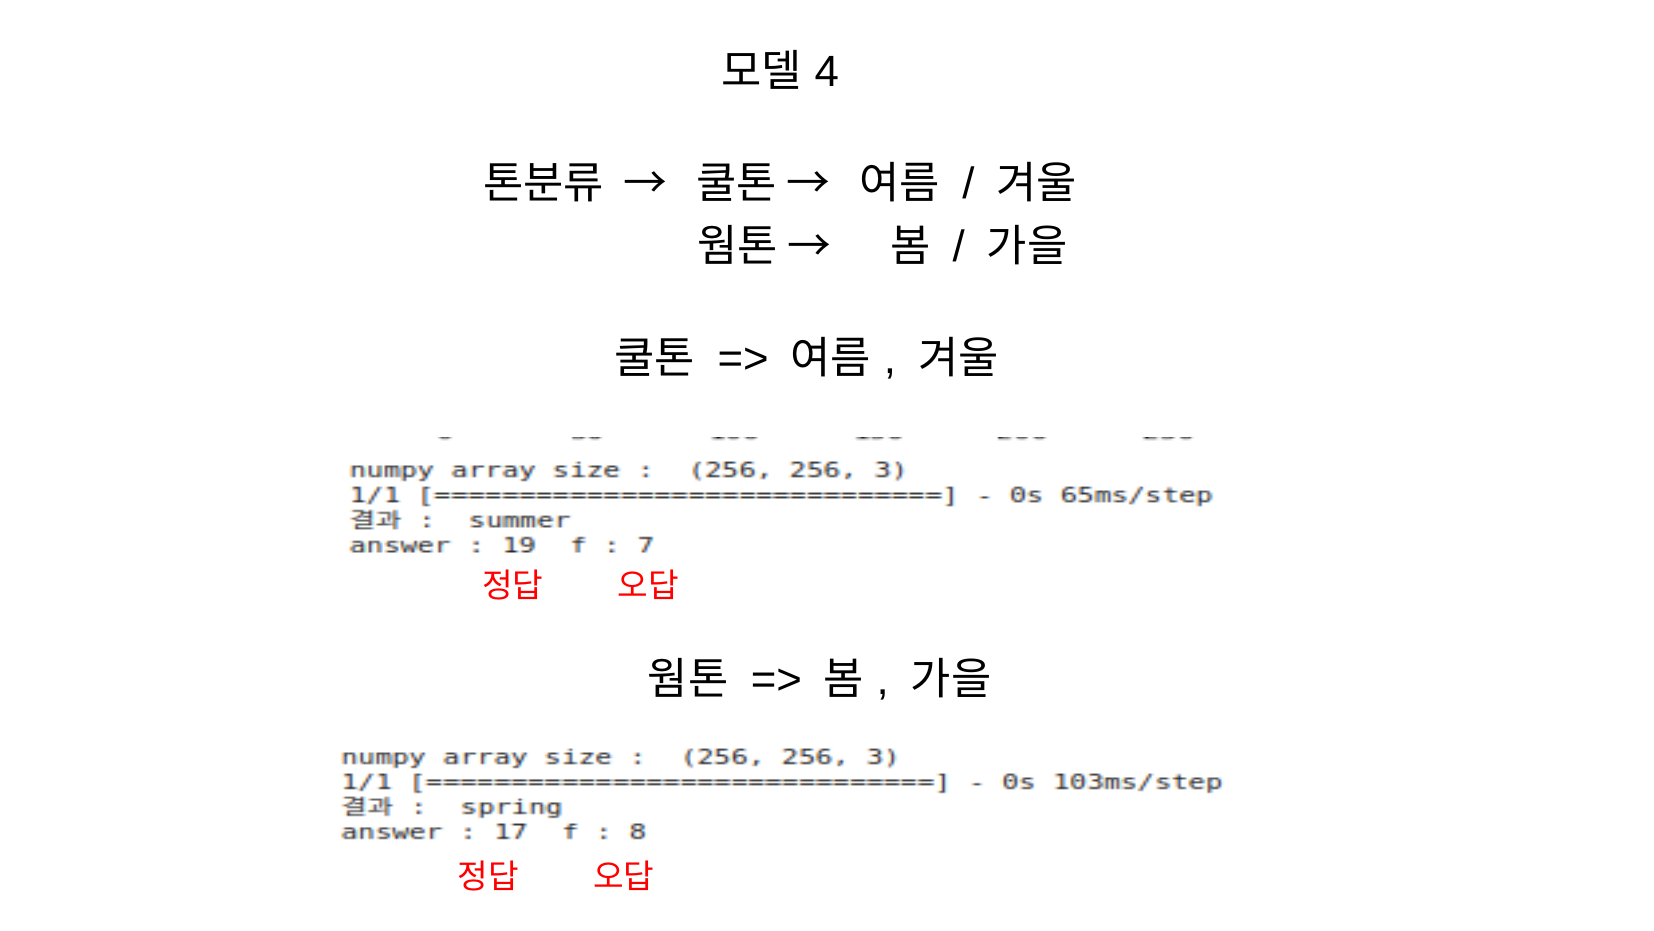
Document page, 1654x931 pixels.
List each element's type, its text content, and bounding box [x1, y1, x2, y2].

text_box 웜톤 => 봄, 가을 [235, 620, 1414, 731]
picture [308, 437, 1315, 580]
text_box 정답 오답 [87, 444, 1075, 722]
text_box 쿨톤 => 여름, 겨울 [222, 300, 1401, 410]
picture [305, 730, 1313, 872]
text_box 모델4 톤분류 → 쿨톤 → 여름 / 겨울 웜톤 → 봄 / 가을 [159, 21, 1401, 338]
text_box 정답 오답 [62, 735, 1051, 931]
